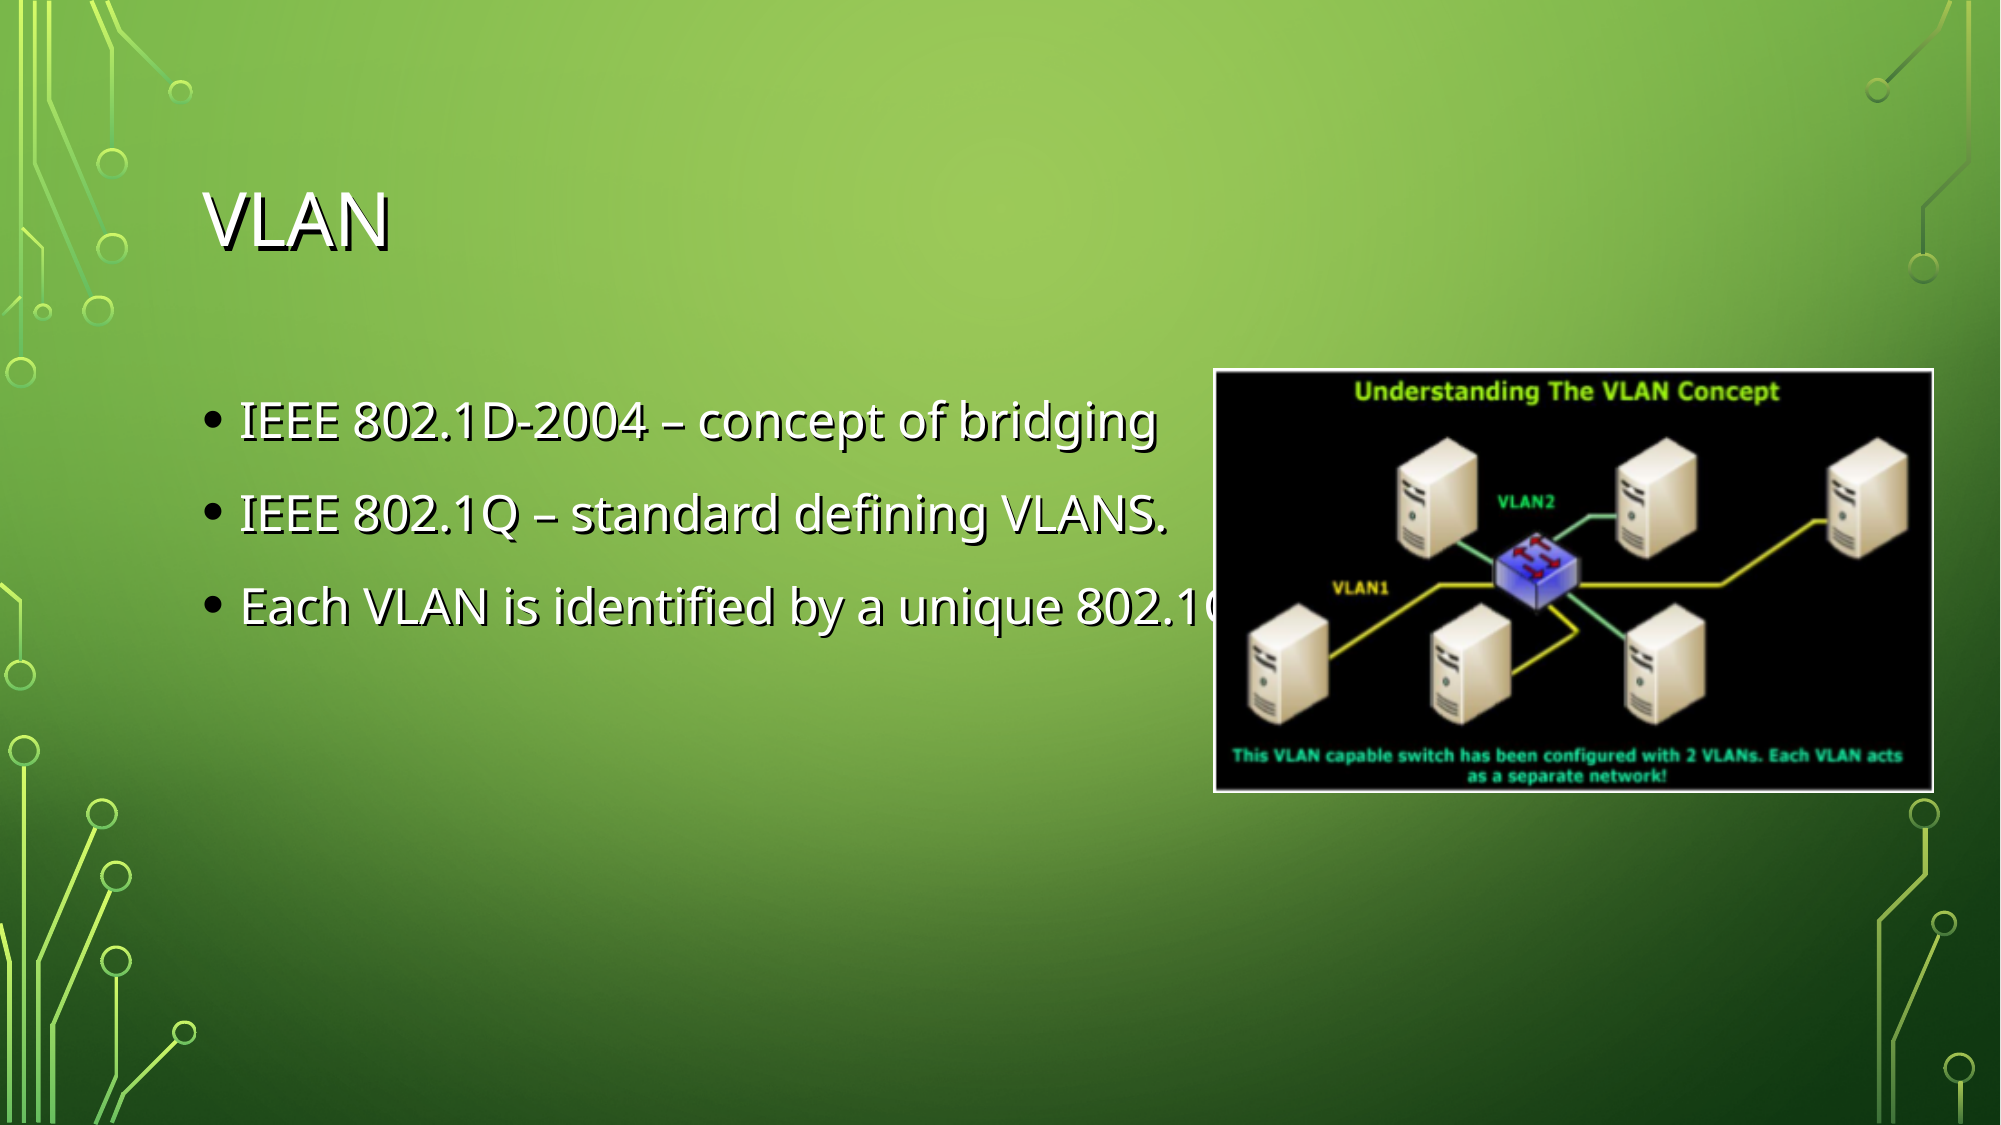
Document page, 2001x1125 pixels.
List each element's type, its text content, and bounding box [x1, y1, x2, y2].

picture [1213, 369, 1934, 793]
title VLAN [187, 101, 1813, 344]
list IEEE 802.1D-2004 – concept of bridging IEEE 802.1Q – standard defining VLANS. Each VLAN is identified by a unique 802.1Q [187, 369, 1813, 951]
